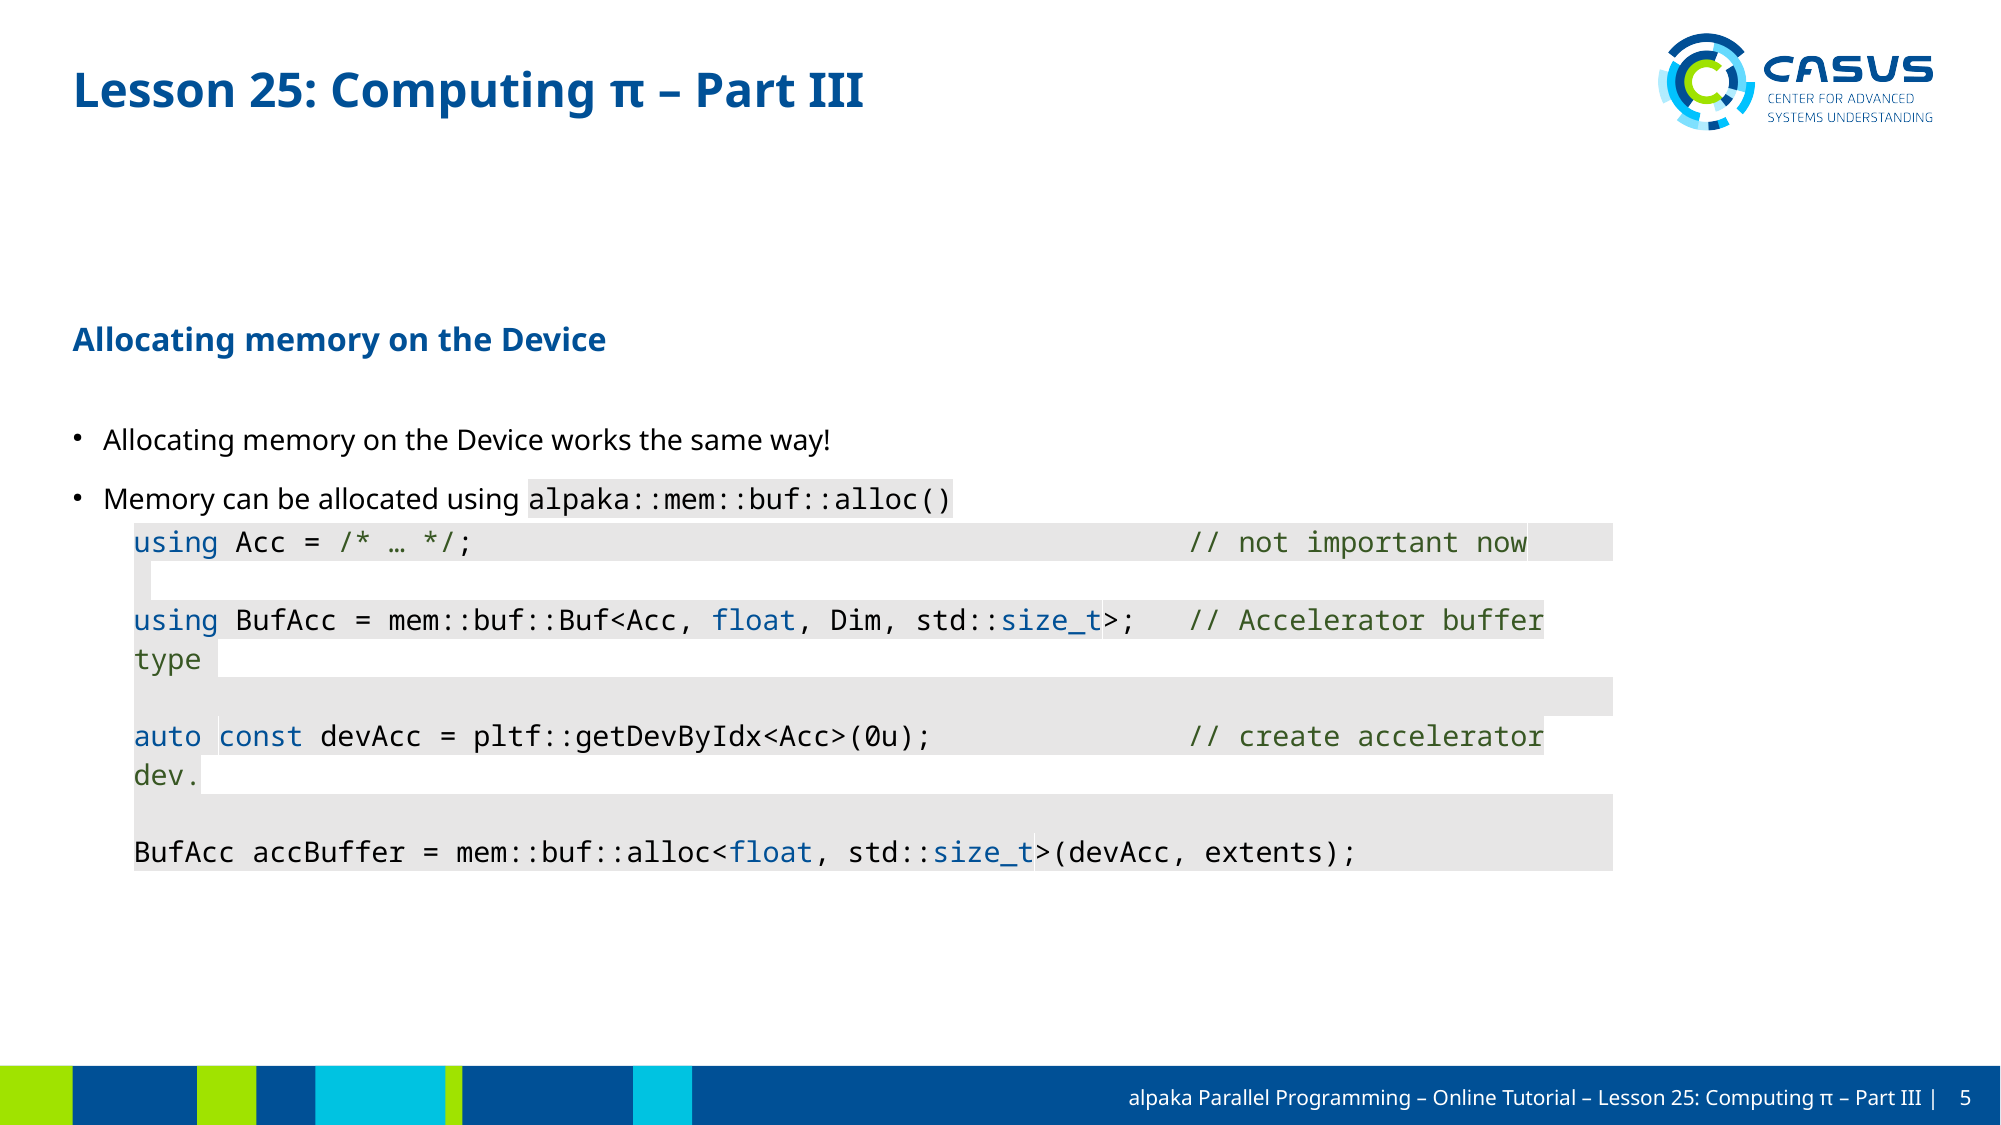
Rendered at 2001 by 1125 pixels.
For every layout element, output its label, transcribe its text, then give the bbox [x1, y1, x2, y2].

picture [1658, 33, 1933, 131]
list Allocating memory on the Device Allocating memory on the Device works the same way! Memory can be allocated using alpaka::mem::buf::alloc() using Acc = /* … */; // not important now using BufAcc = mem::buf::Buf<Acc, float, Dim, std::size_t>; // Accelerator buffer type auto const devAcc = pltf::getDevByIdx<Acc>(0u); // create accelerator dev. BufAcc accBuffer = mem::buf::alloc<float, std::size_t>(devAcc, extents); [72, 316, 1620, 979]
title Lesson 25: Computing π – Part III [72, 54, 1620, 123]
